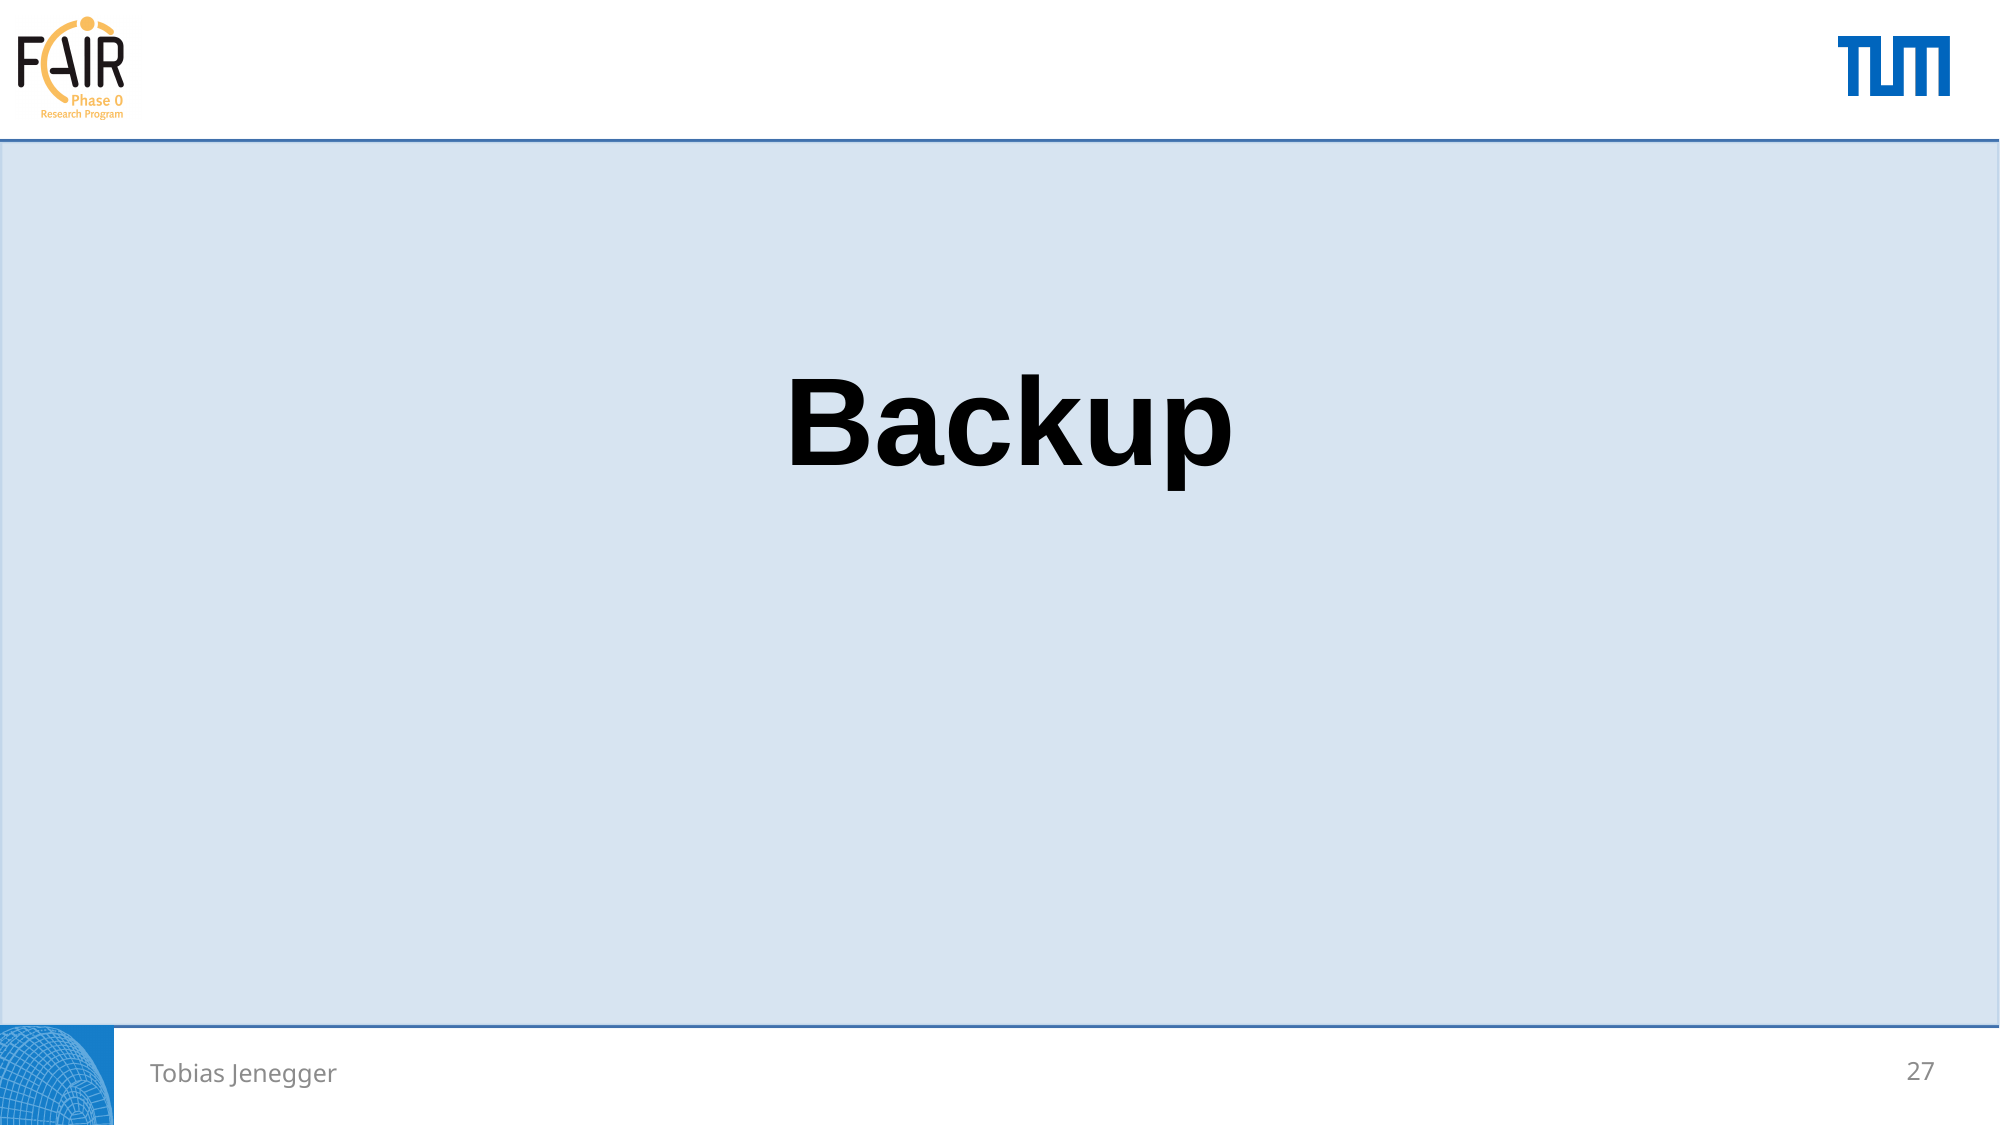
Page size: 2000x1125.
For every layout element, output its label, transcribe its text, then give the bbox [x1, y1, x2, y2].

picture [15, 15, 142, 120]
text_box Backup [210, 345, 1846, 500]
picture [0, 1025, 114, 1125]
picture [1838, 36, 1950, 96]
